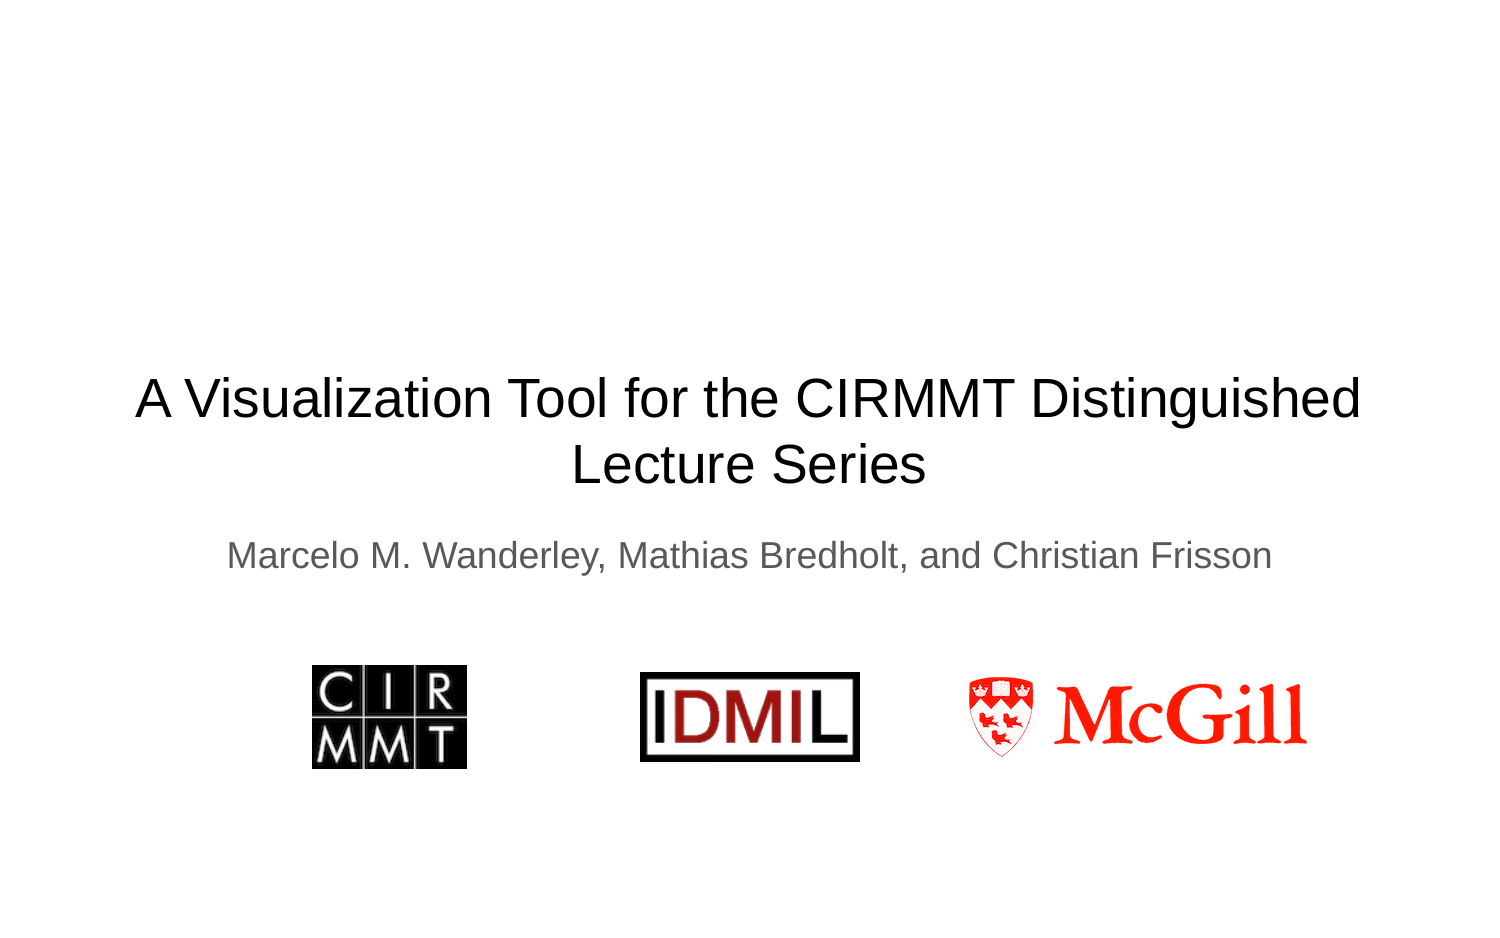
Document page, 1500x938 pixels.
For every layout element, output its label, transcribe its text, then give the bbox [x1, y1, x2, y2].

picture [640, 672, 860, 762]
subtitle Marcelo M. Wanderley, Mathias Bredholt, and Christian Frisson [51, 516, 1449, 662]
picture [969, 677, 1307, 757]
picture [312, 665, 467, 769]
title A Visualization Tool for the CIRMMT Distinguished Lecture Series [51, 135, 1449, 510]
